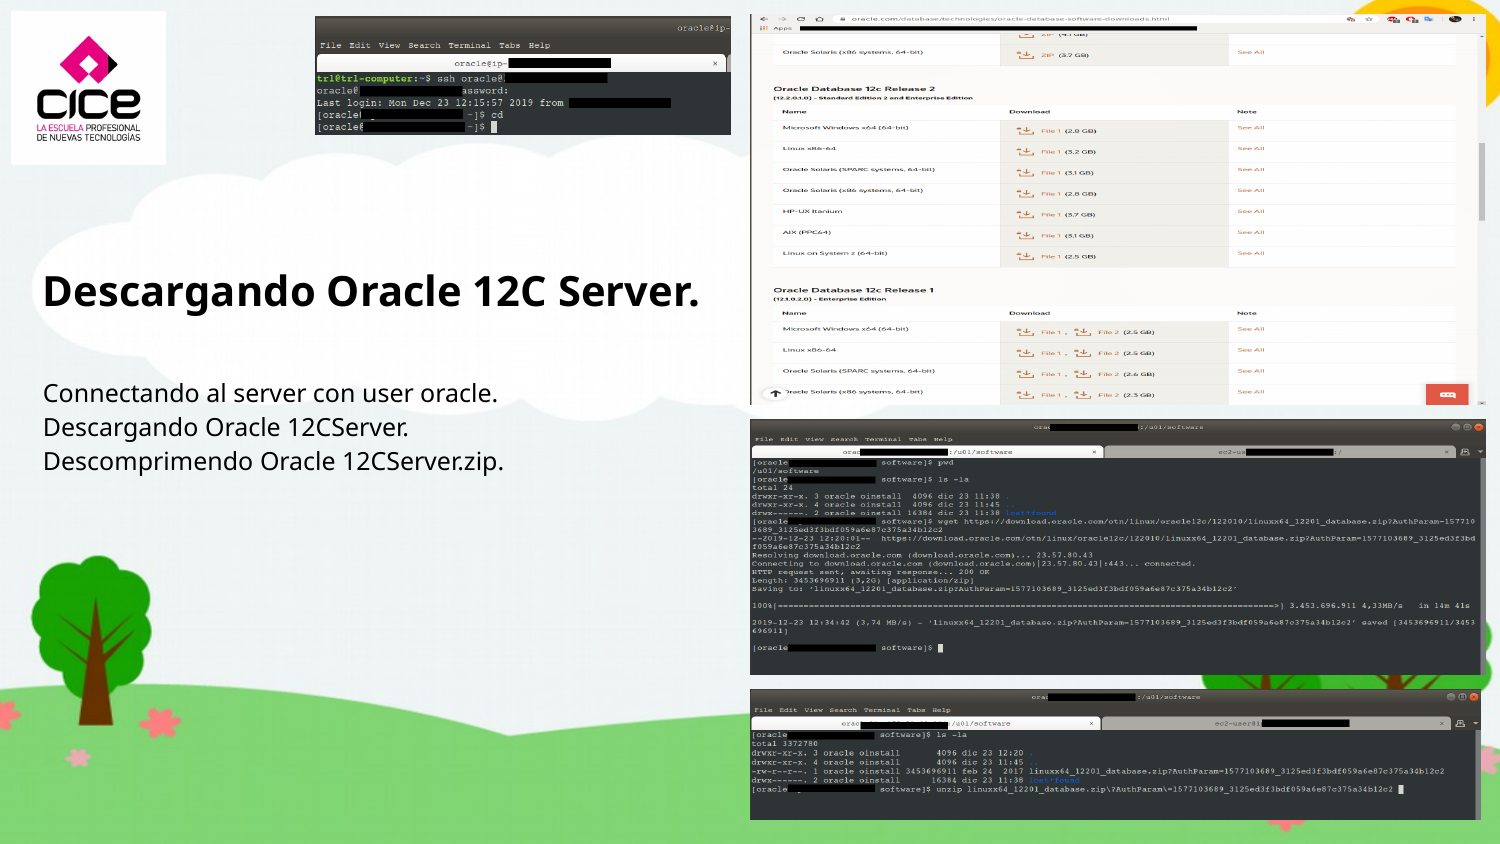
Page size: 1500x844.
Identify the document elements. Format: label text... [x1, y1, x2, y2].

picture [0, 0, 1500, 844]
title Descargando Oracle 12C Server. Connectando al server con user oracle. Descargando Oracle 12CServer. Descomprimendo Oracle 12CServer.zip. [42, 270, 706, 470]
